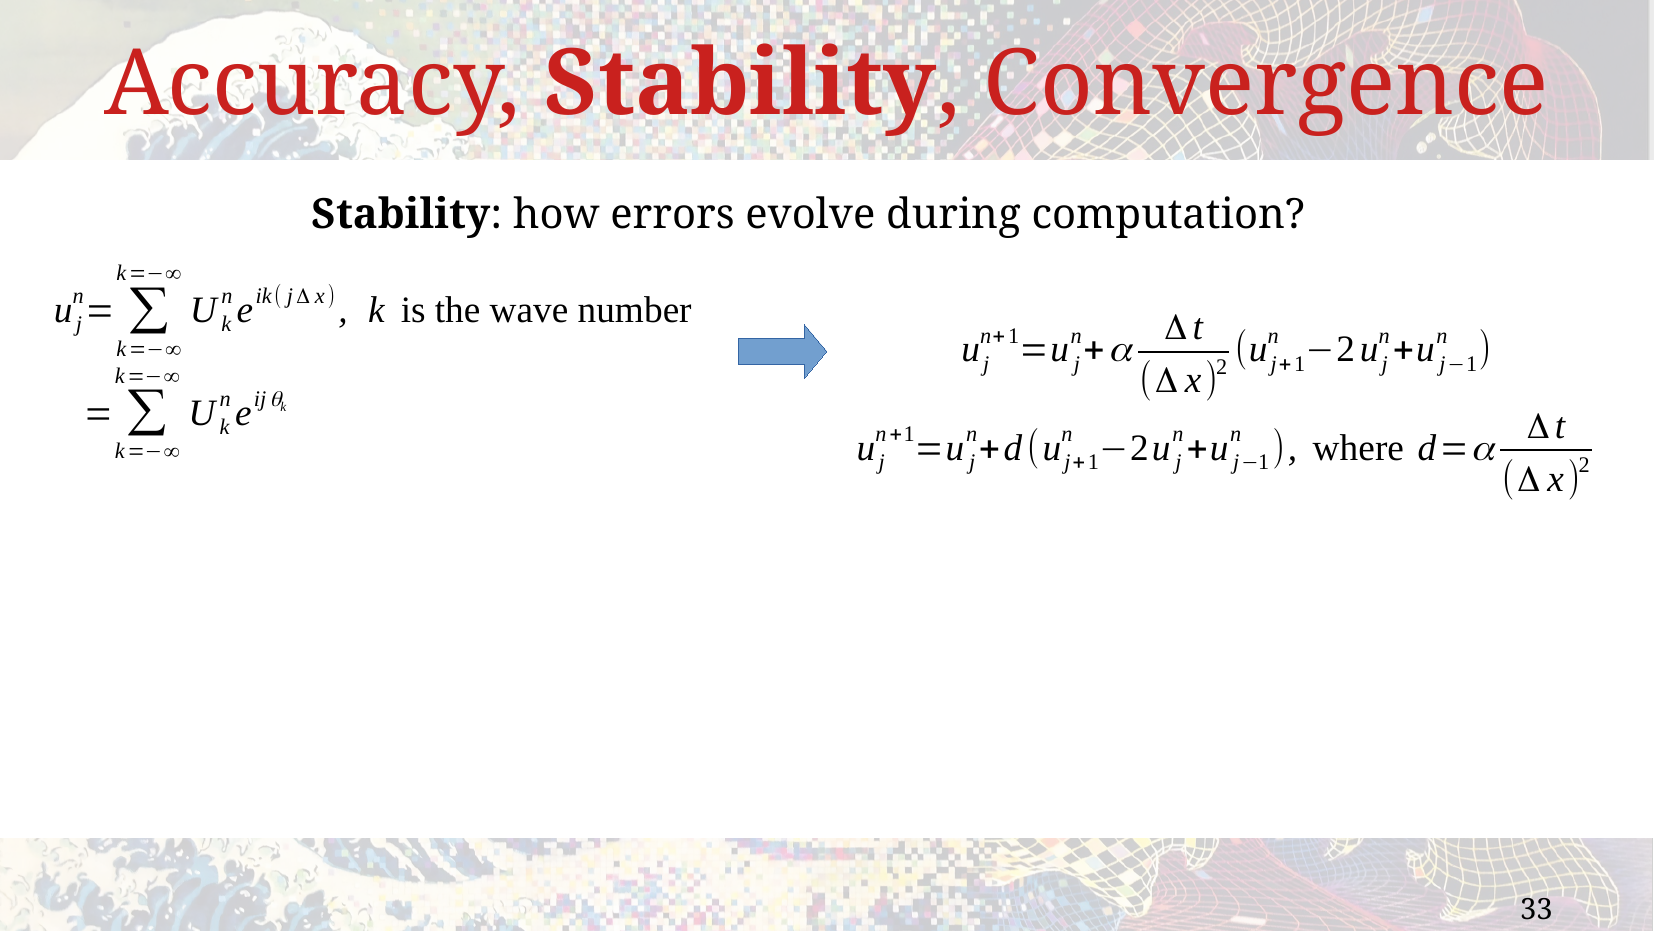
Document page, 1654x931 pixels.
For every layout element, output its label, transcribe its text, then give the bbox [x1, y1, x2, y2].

title Accuracy, Stability, Convergence [0, 33, 1654, 126]
chart [47, 259, 703, 464]
text_box [738, 324, 827, 379]
chart [850, 307, 1600, 503]
text_box Stability: how errors evolve during computation? [389, 175, 1228, 266]
